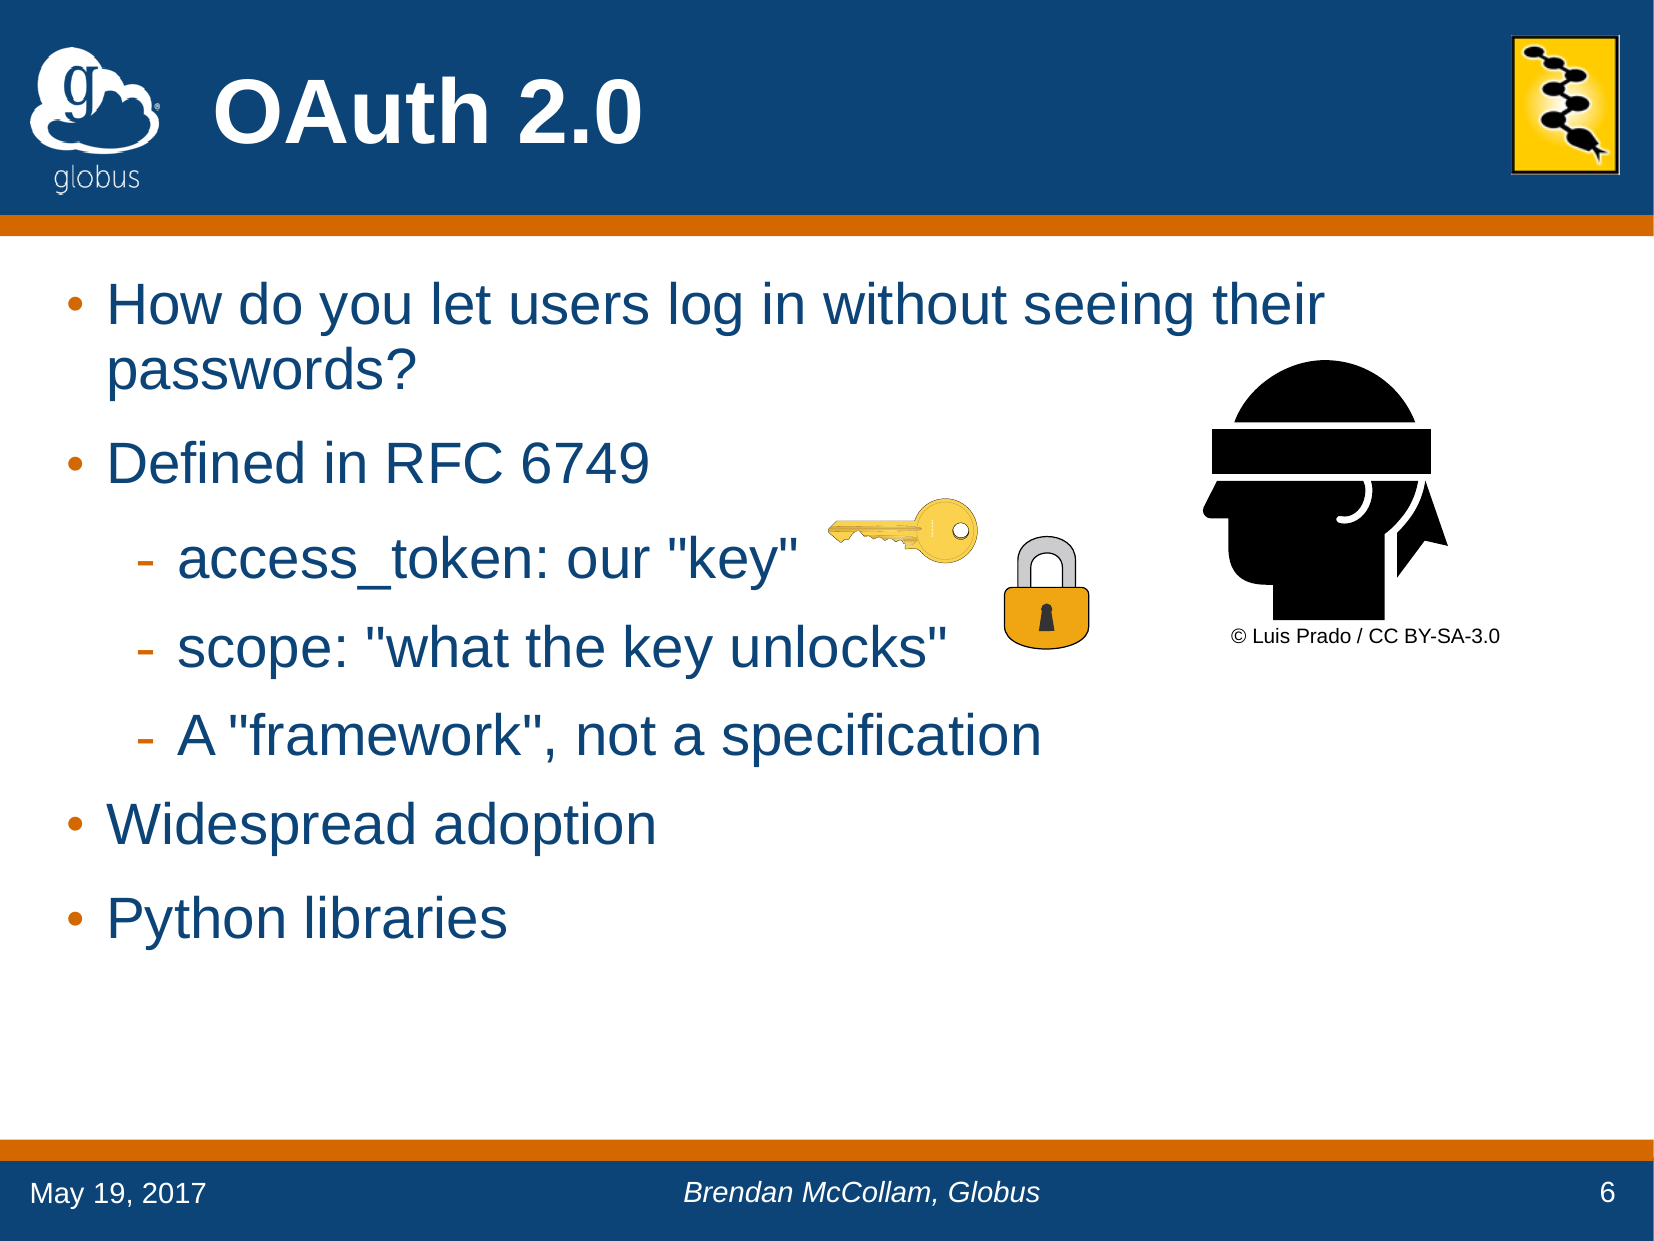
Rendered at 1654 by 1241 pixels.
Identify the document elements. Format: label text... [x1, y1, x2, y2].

list How do you let users log in without seeing their passwords? Defined in RFC 6749 access_token: our "key" scope: "what the key unlocks" A "framework", not a specification Widespread adoption Python libraries [47, 271, 1607, 1111]
picture [30, 47, 160, 195]
picture [1511, 35, 1620, 175]
picture [1003, 535, 1090, 650]
picture [1192, 360, 1453, 686]
title OAuth 2.0 [212, 8, 1465, 216]
text_box © Luis Prado / CC BY-SA-3.0 [1216, 617, 1524, 674]
picture [824, 496, 981, 567]
